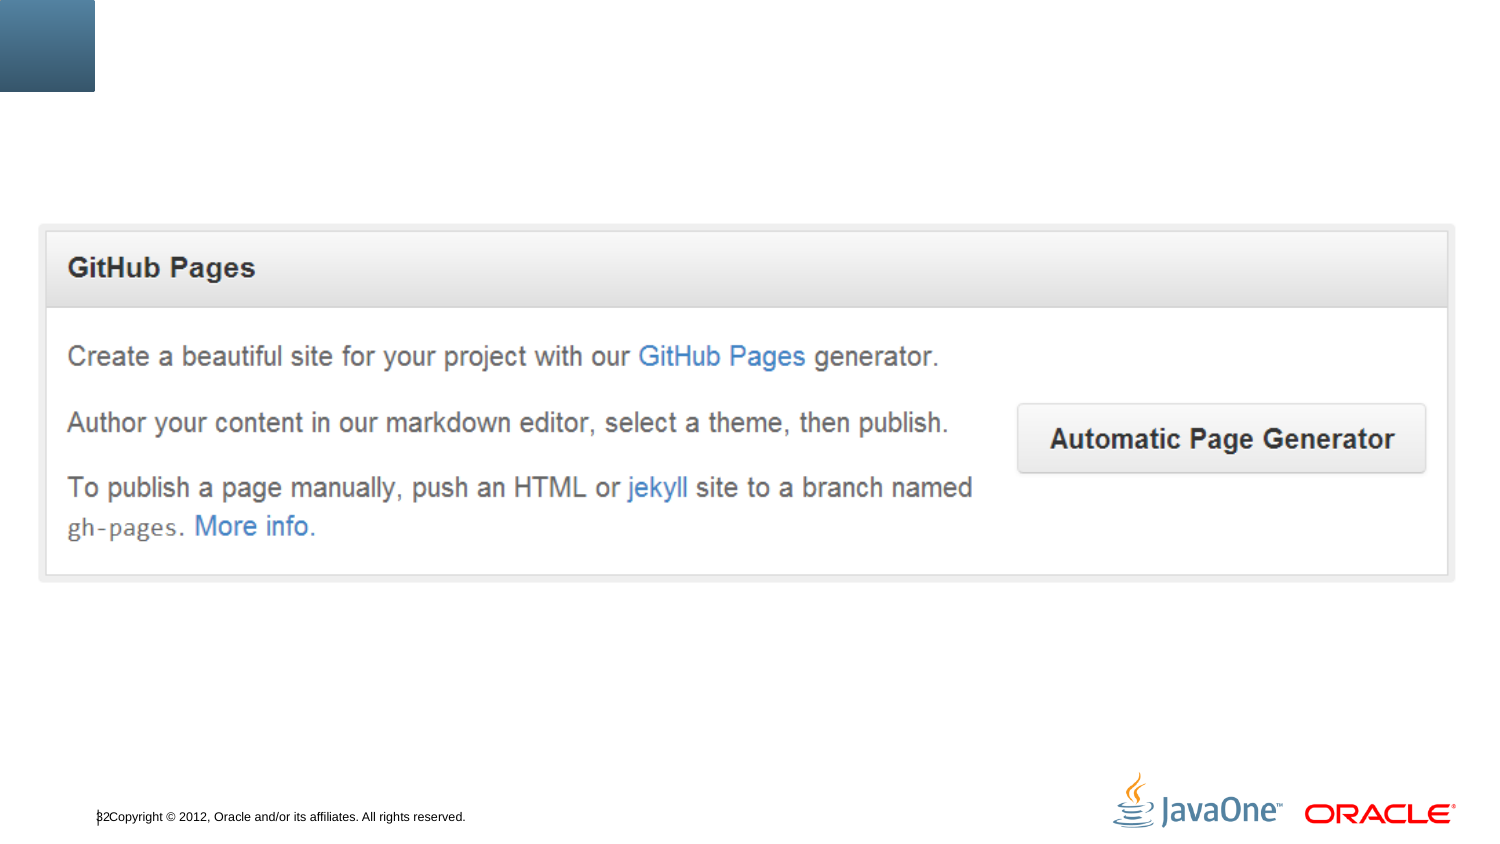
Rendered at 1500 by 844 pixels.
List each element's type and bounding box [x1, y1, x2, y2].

picture [1095, 754, 1469, 844]
picture [0, 181, 1500, 638]
